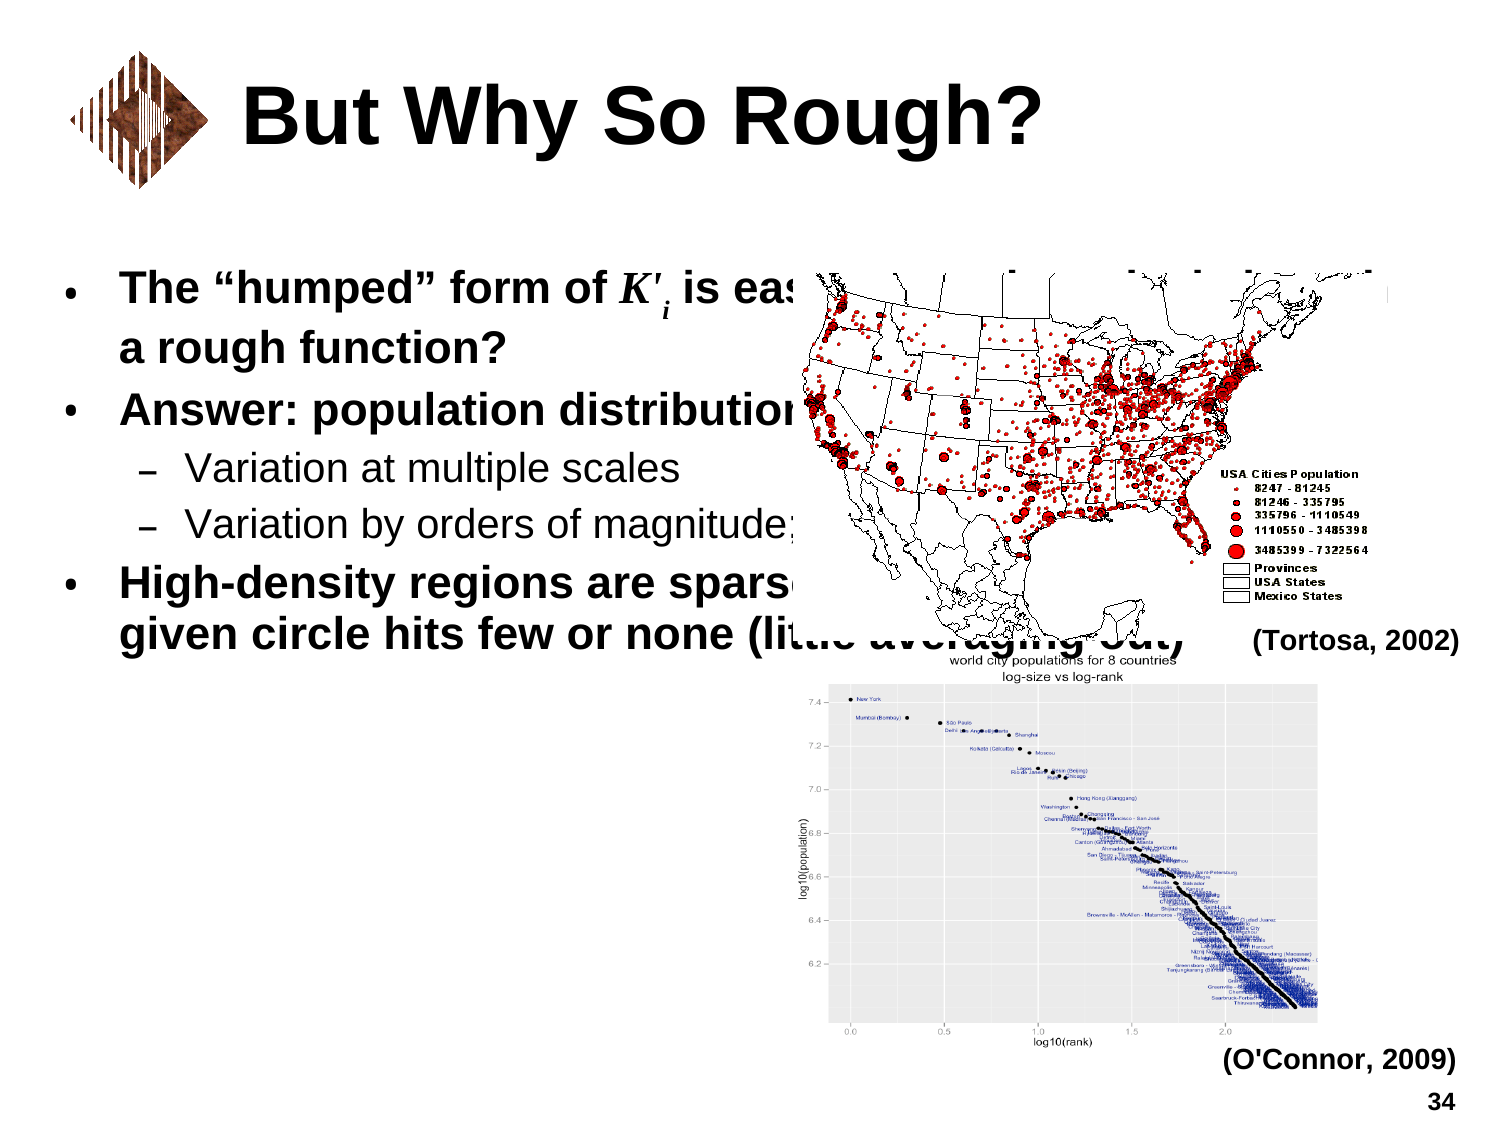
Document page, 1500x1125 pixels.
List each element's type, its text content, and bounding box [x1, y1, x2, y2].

picture [45, 29, 233, 210]
text_box (Tortosa, 2002) [1252, 621, 1461, 655]
picture [790, 273, 1387, 1049]
title But Why So Rough? [241, 30, 1453, 206]
text_box (O'Connor, 2009) [1222, 1040, 1458, 1074]
list The “humped” form of K'i is easy to see, but why is it such a rough function? Answer: population distribution is very, very “lumpy” Variation at multiple scales Variation by orders of magnitude; extremely heavy tails High-density regions are sparse on the landscape - so a given circle hits few or none (little averaging out) [62, 262, 728, 1055]
